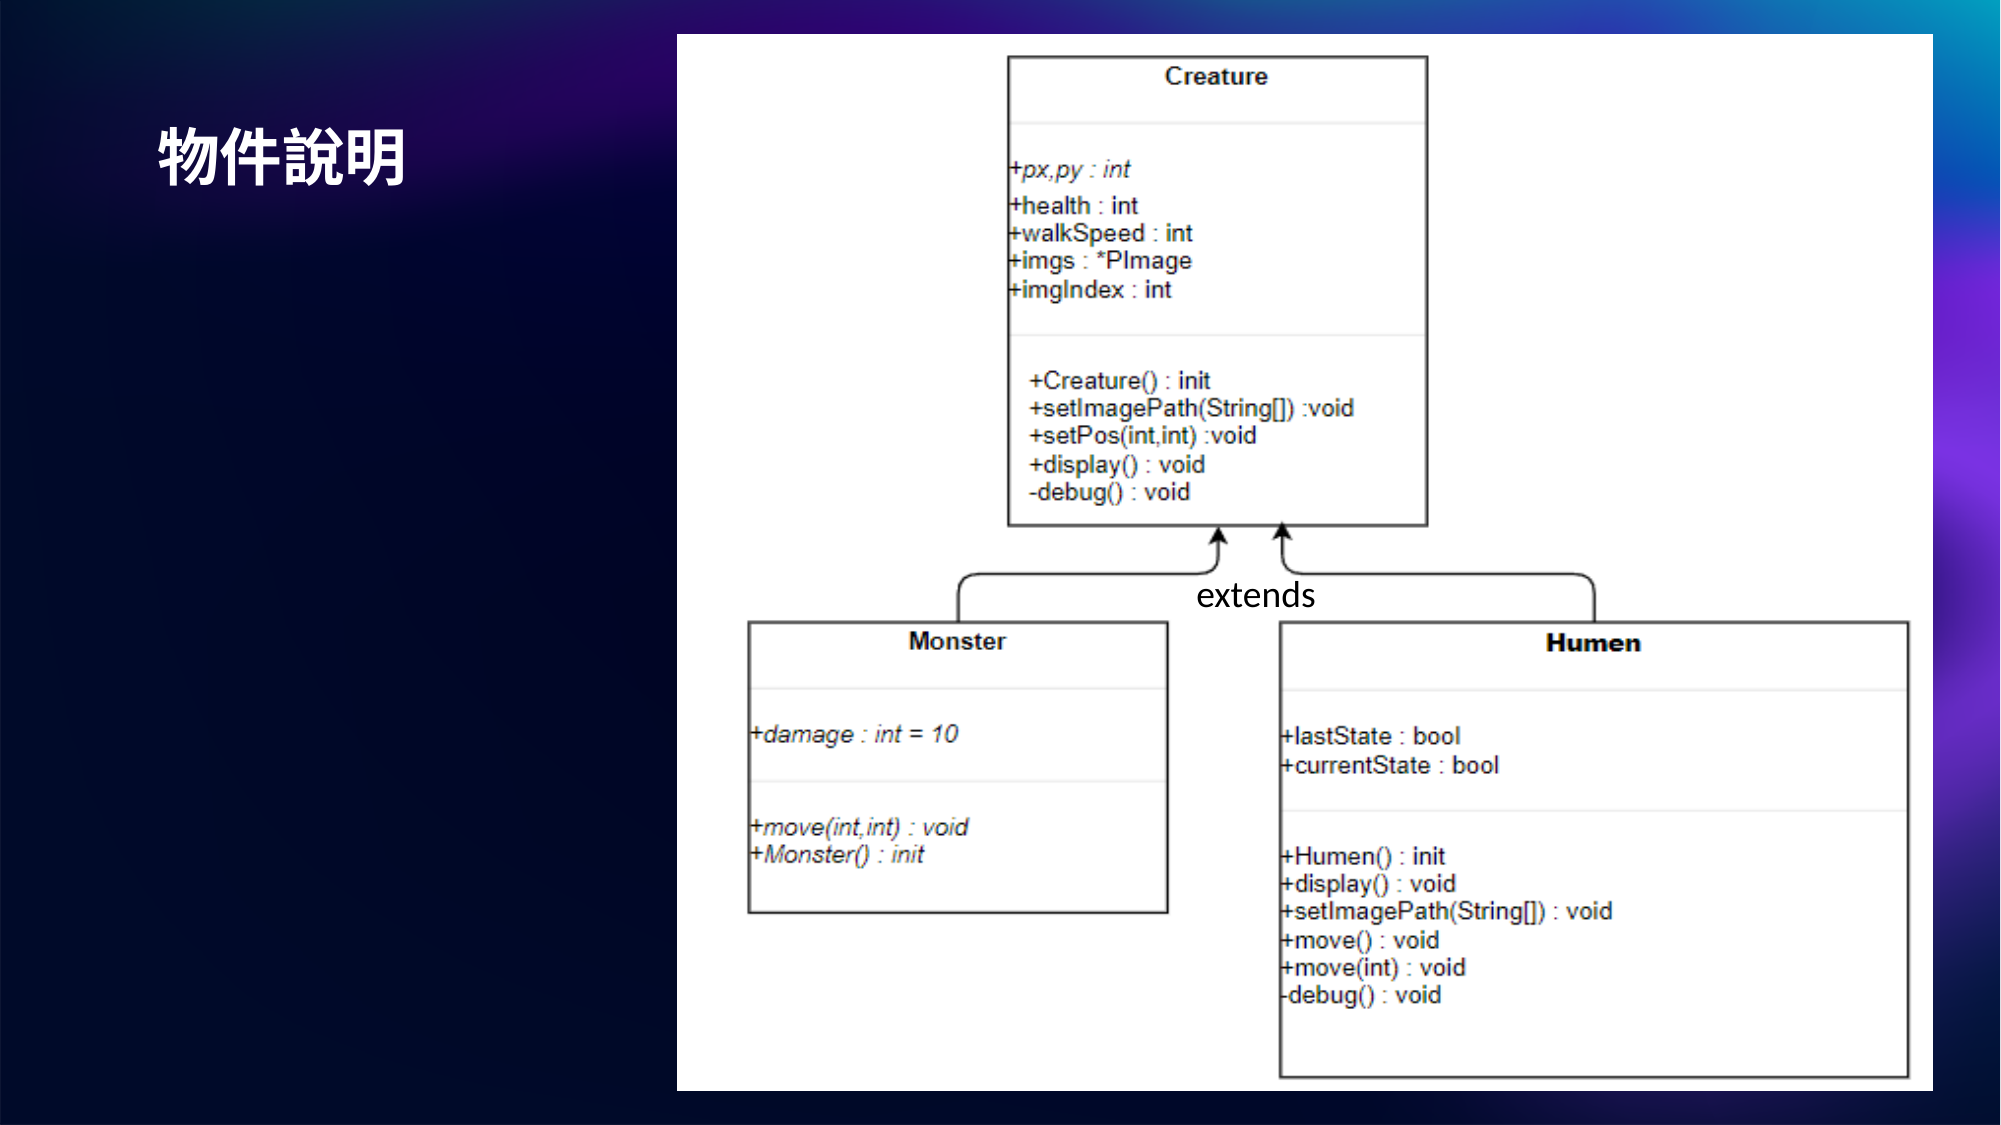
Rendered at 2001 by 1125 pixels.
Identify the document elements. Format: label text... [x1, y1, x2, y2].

text_box extends [1181, 562, 1333, 624]
picture [677, 34, 1933, 1091]
title 物件說明 [157, 118, 677, 223]
